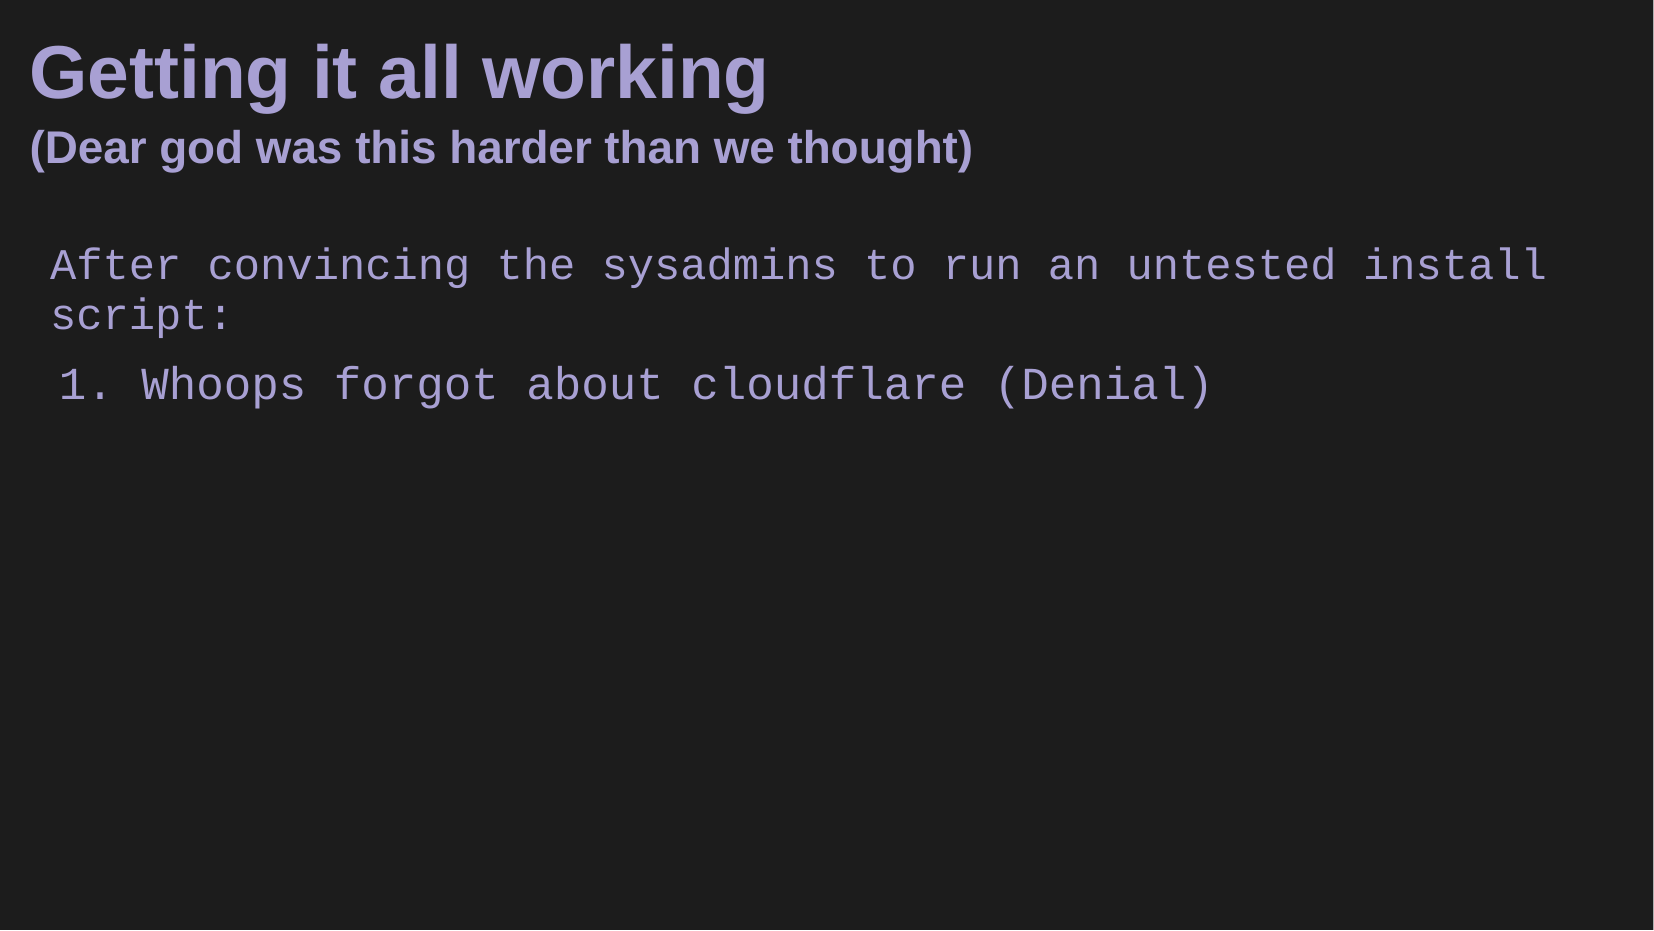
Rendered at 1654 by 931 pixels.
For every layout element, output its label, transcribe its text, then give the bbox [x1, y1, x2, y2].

text_box After convincing the sysadmins to run an untested install script: [0, 236, 1565, 355]
text_box 1. Whoops forgot about cloudflare (Denial) [0, 354, 1536, 857]
title (Dear god was this harder than we thought) [29, 88, 1536, 207]
title Getting it all working [29, 11, 1536, 88]
